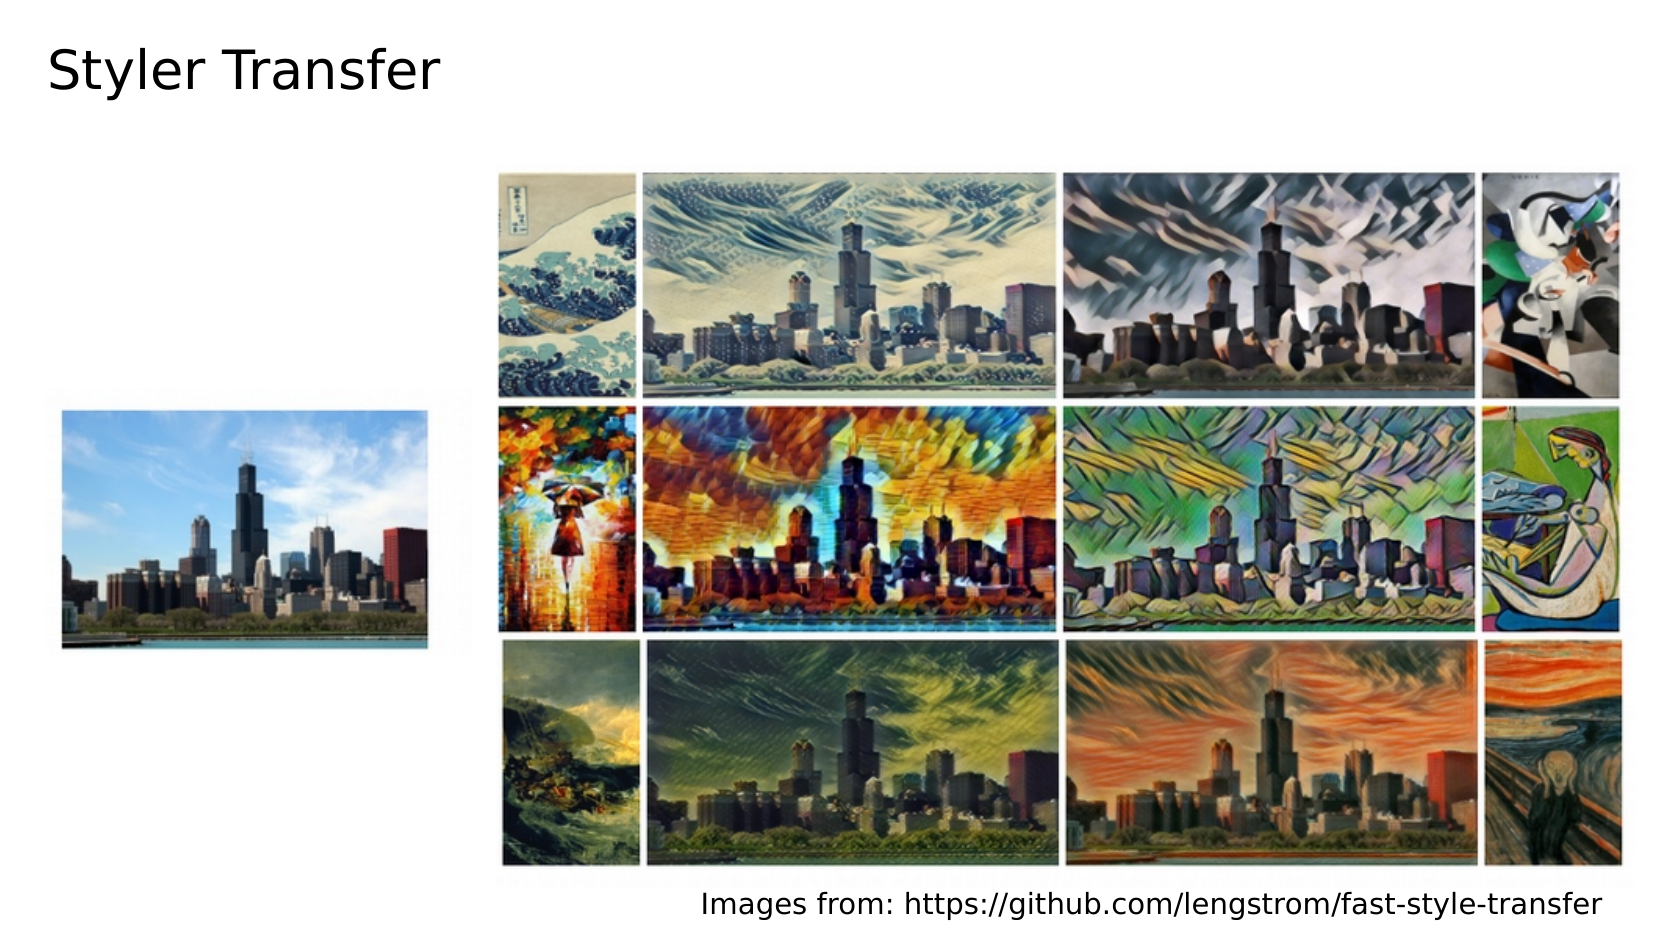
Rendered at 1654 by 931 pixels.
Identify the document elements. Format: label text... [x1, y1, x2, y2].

picture [496, 165, 1636, 887]
text_box Images from: https://github.com/lengstrom/fast-style-transfer [360, 880, 1619, 930]
picture [45, 389, 473, 656]
title Styler Transfer [47, 23, 1536, 119]
